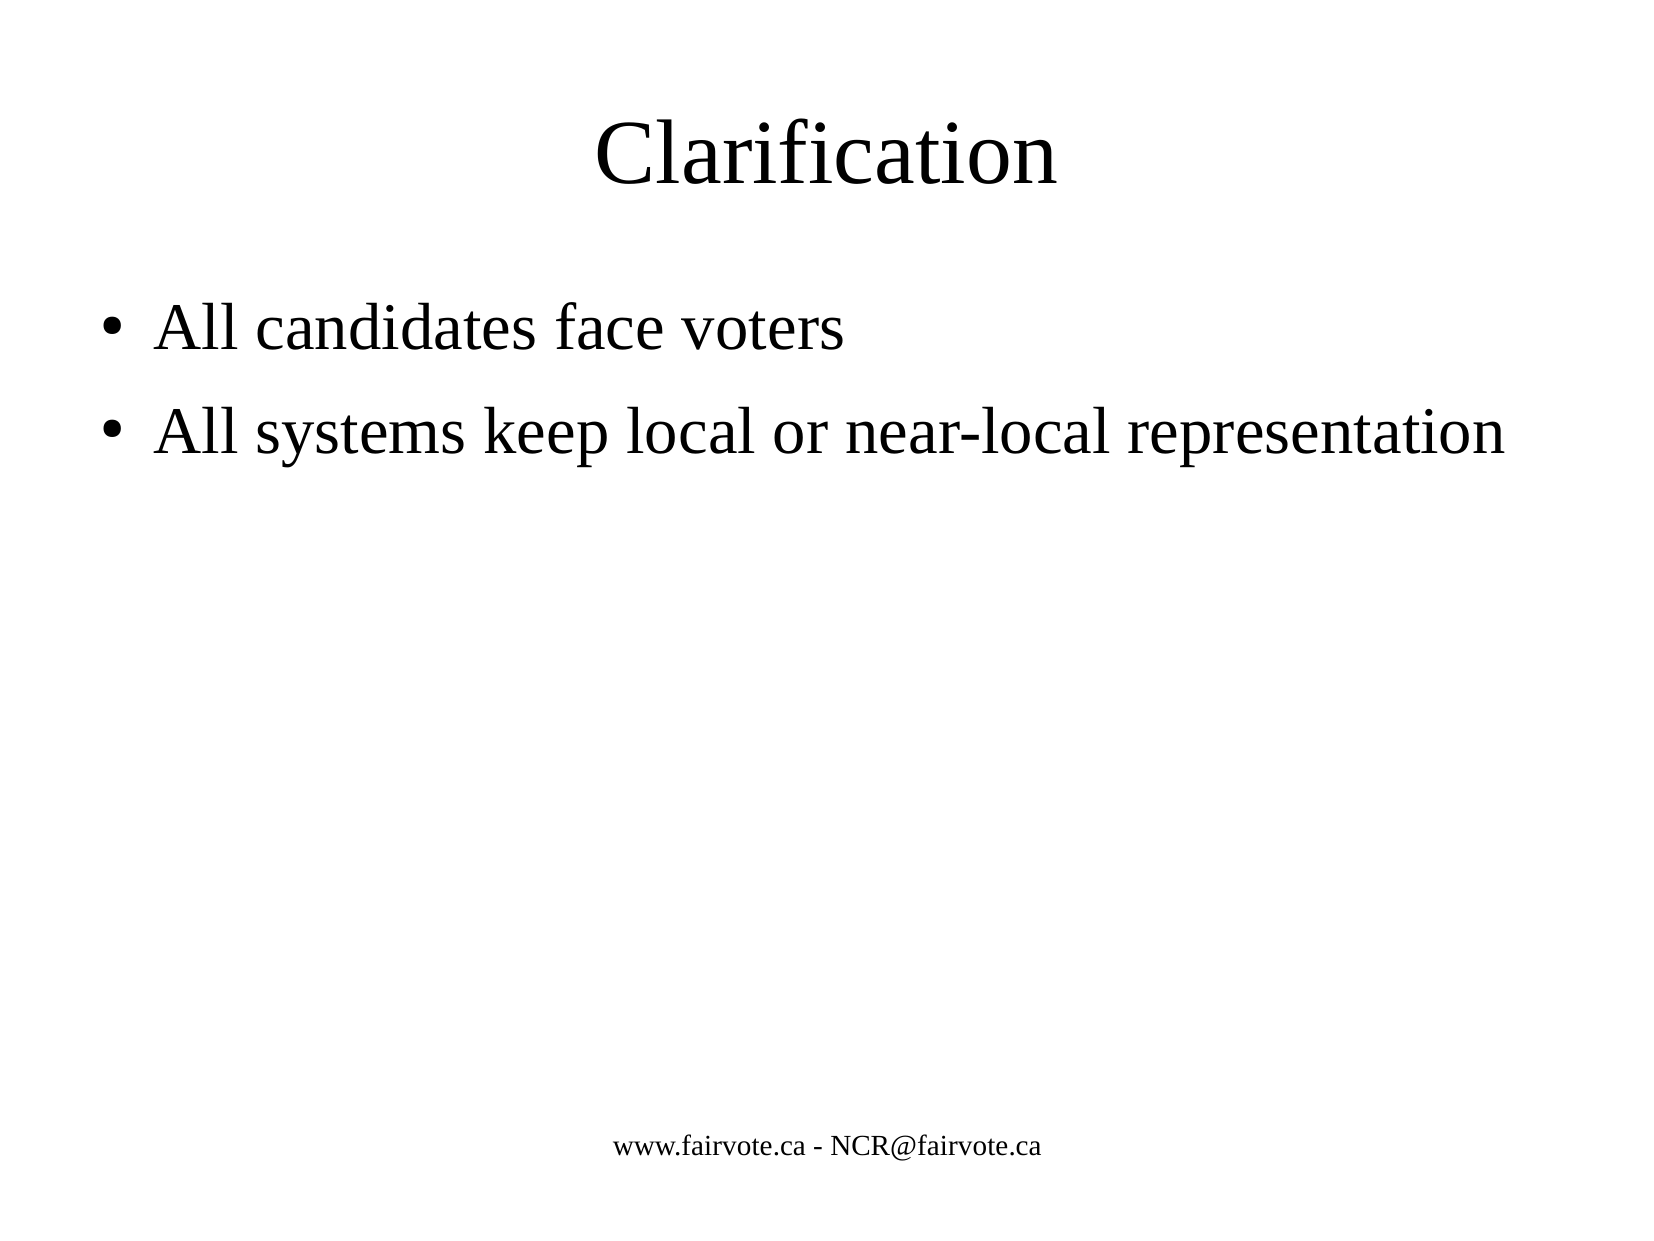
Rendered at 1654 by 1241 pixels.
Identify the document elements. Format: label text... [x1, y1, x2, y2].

title Clarification [82, 49, 1571, 257]
list All candidates face voters All systems keep local or near-local representation [82, 290, 1538, 1010]
